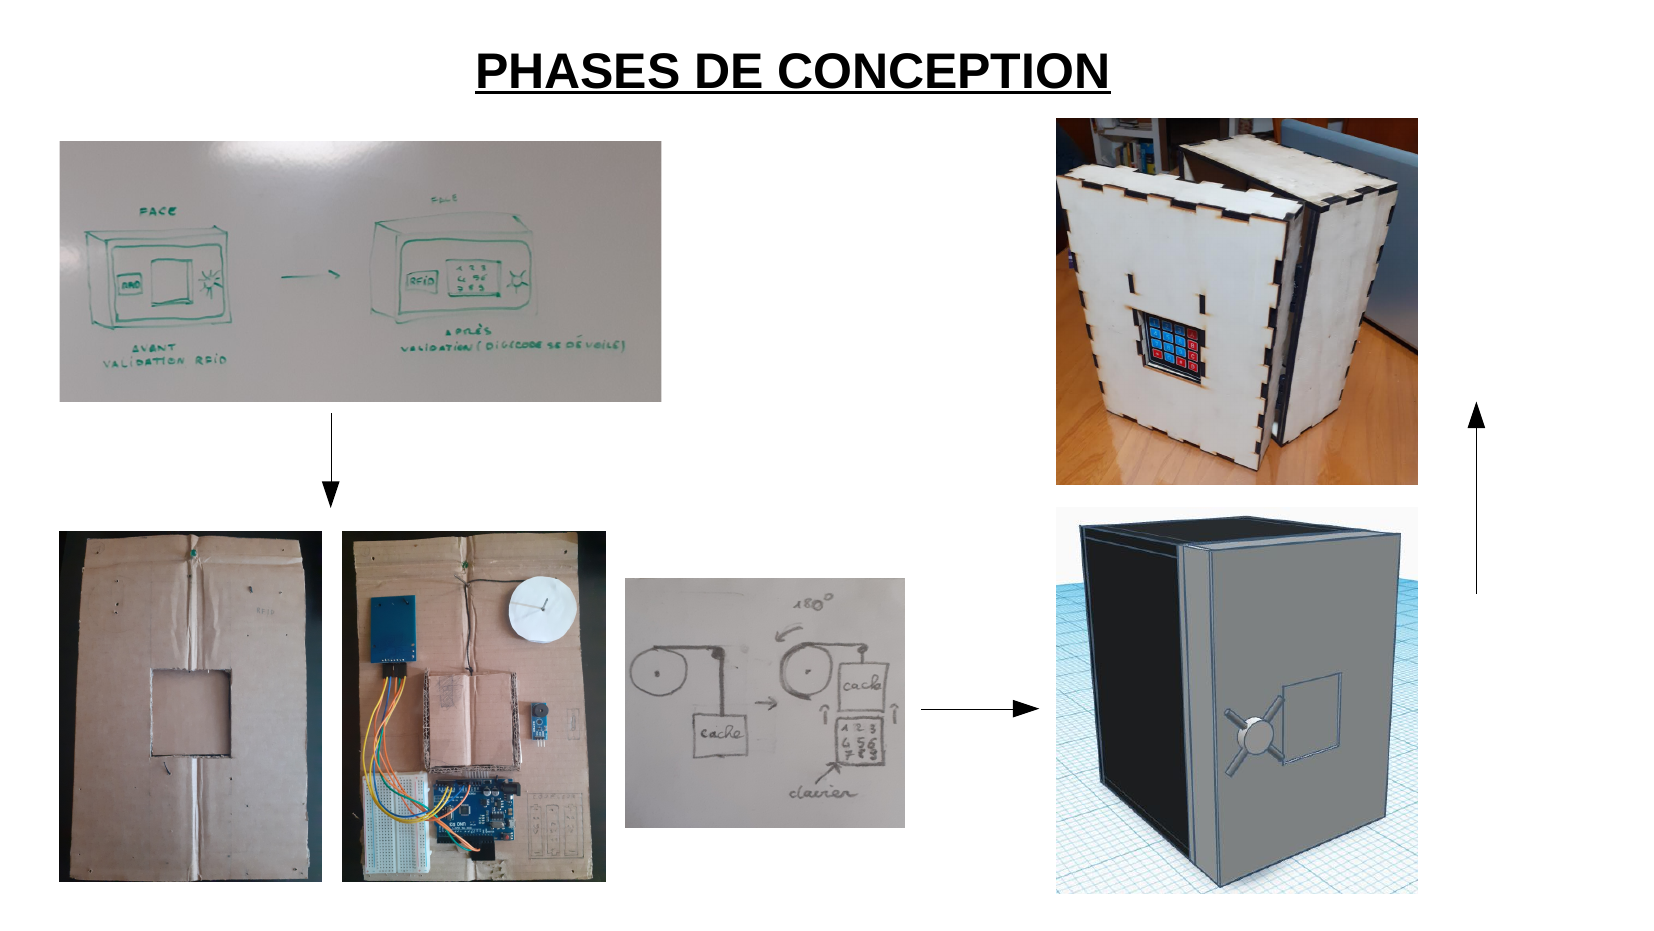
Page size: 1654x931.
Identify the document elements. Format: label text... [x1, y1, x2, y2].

picture [1056, 118, 1418, 485]
picture [1056, 507, 1418, 894]
text_box PHASES DE CONCEPTION [460, 35, 1359, 154]
picture [59, 141, 662, 402]
picture [59, 531, 322, 882]
picture [342, 531, 606, 882]
picture [625, 578, 905, 828]
